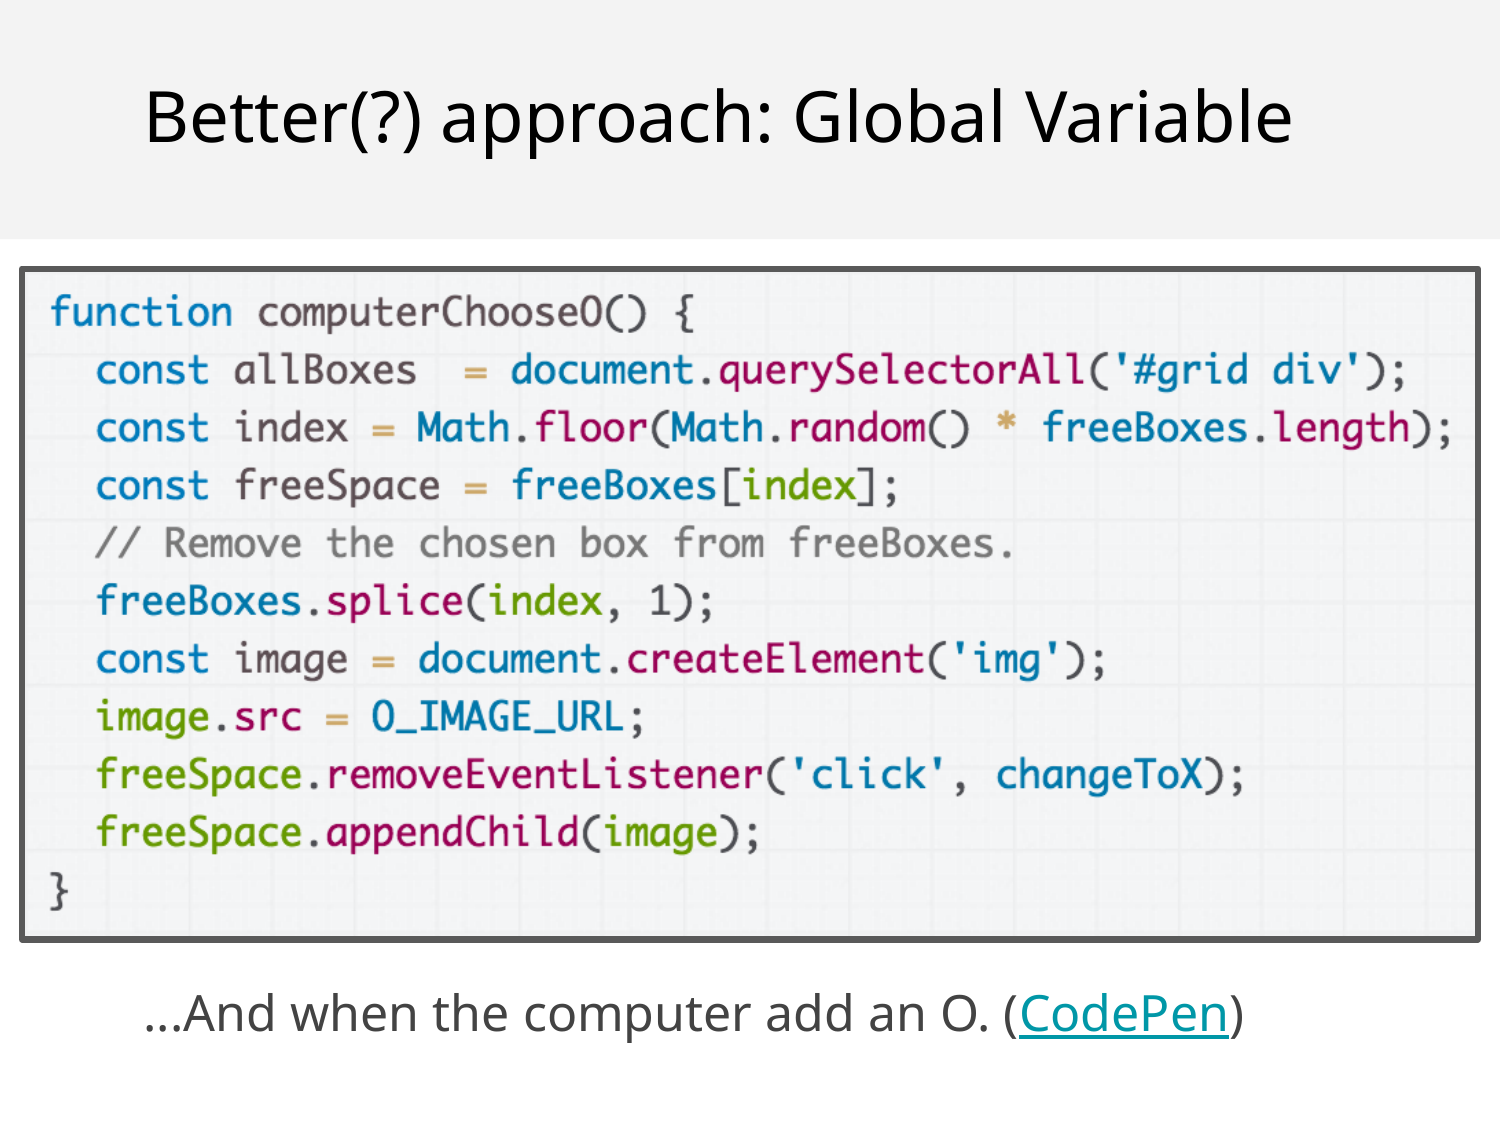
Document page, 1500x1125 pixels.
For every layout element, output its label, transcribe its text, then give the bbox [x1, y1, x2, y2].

title Better(?) approach: Global Variable [128, 56, 1372, 183]
list ...And when the computer add an O. (CodePen) [128, 955, 1372, 1125]
picture [24, 271, 1475, 937]
